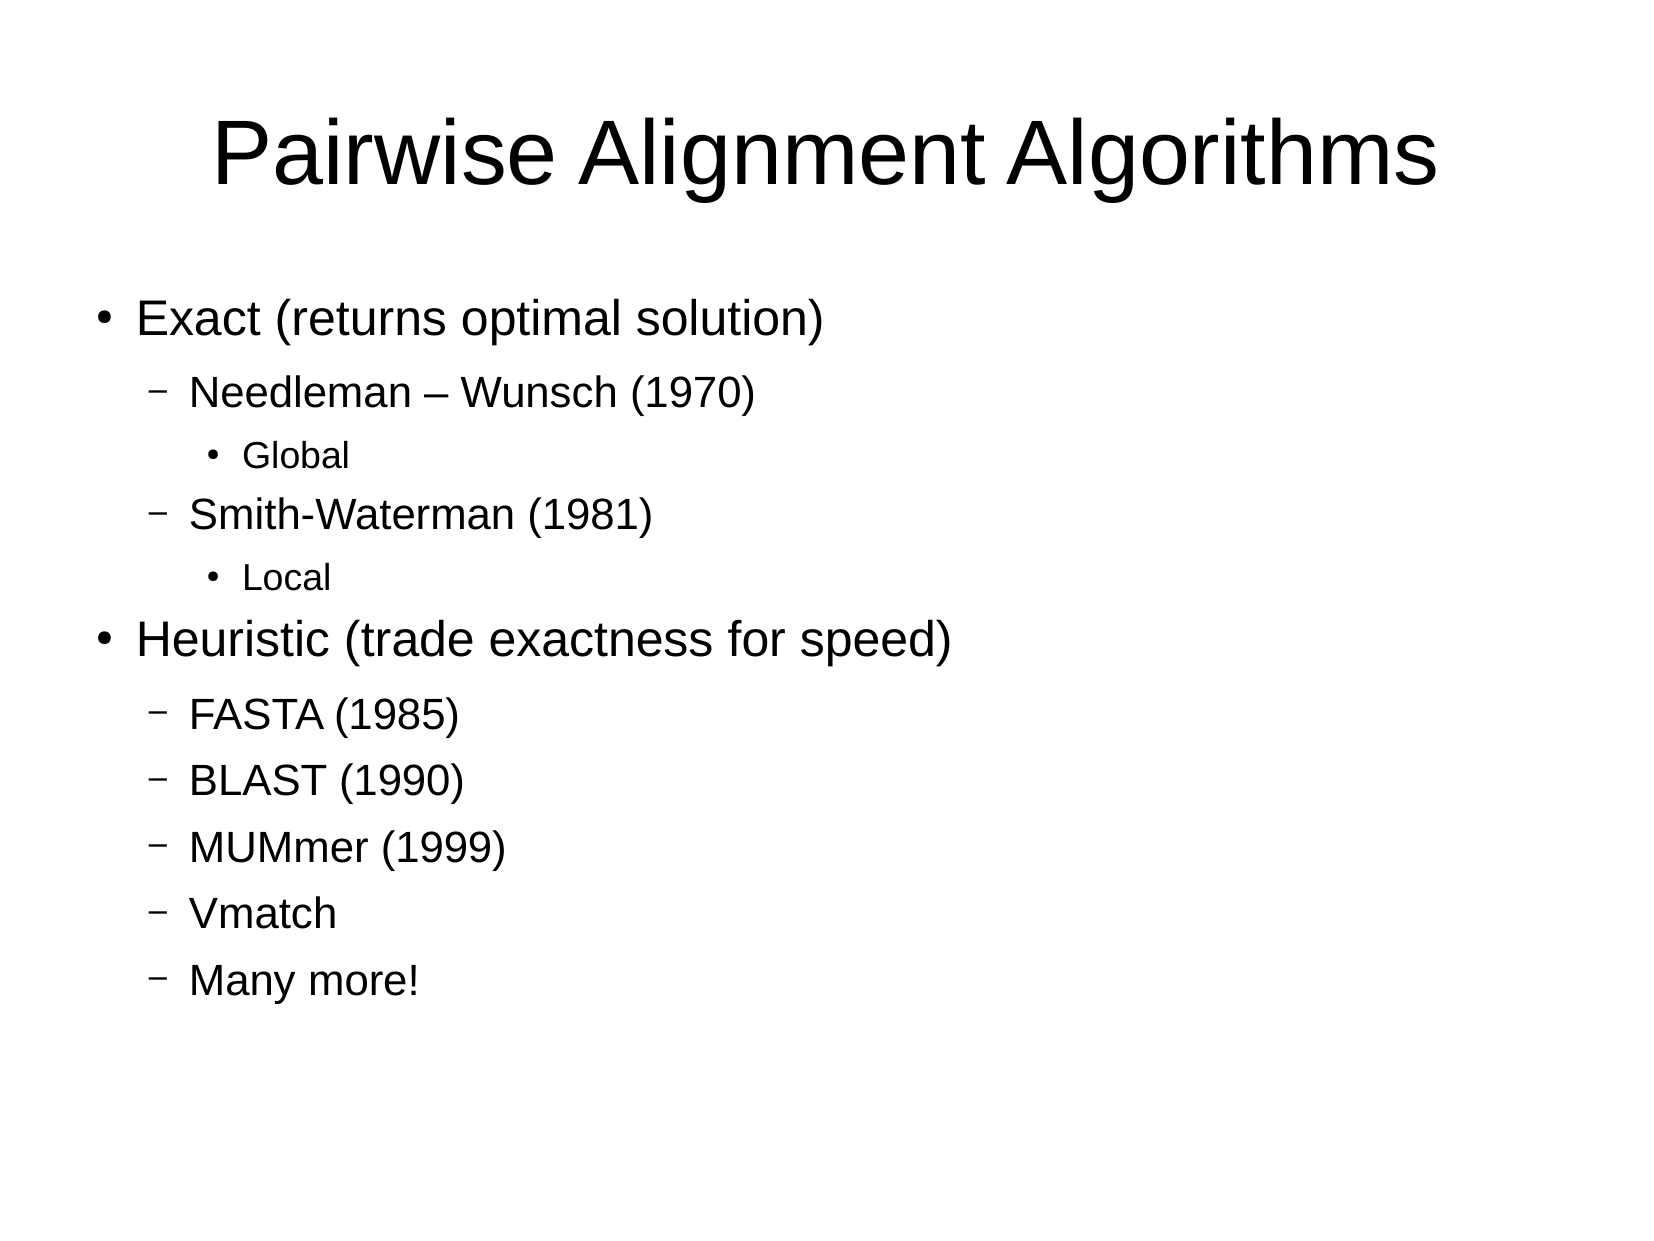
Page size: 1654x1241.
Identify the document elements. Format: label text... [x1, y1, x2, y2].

list Exact (returns optimal solution) Needleman – Wunsch (1970) Global Smith-Waterman (1981) Local Heuristic (trade exactness for speed) FASTA (1985) BLAST (1990) MUMmer (1999) Vmatch Many more! [82, 290, 1538, 1010]
title Pairwise Alignment Algorithms [82, 49, 1571, 257]
